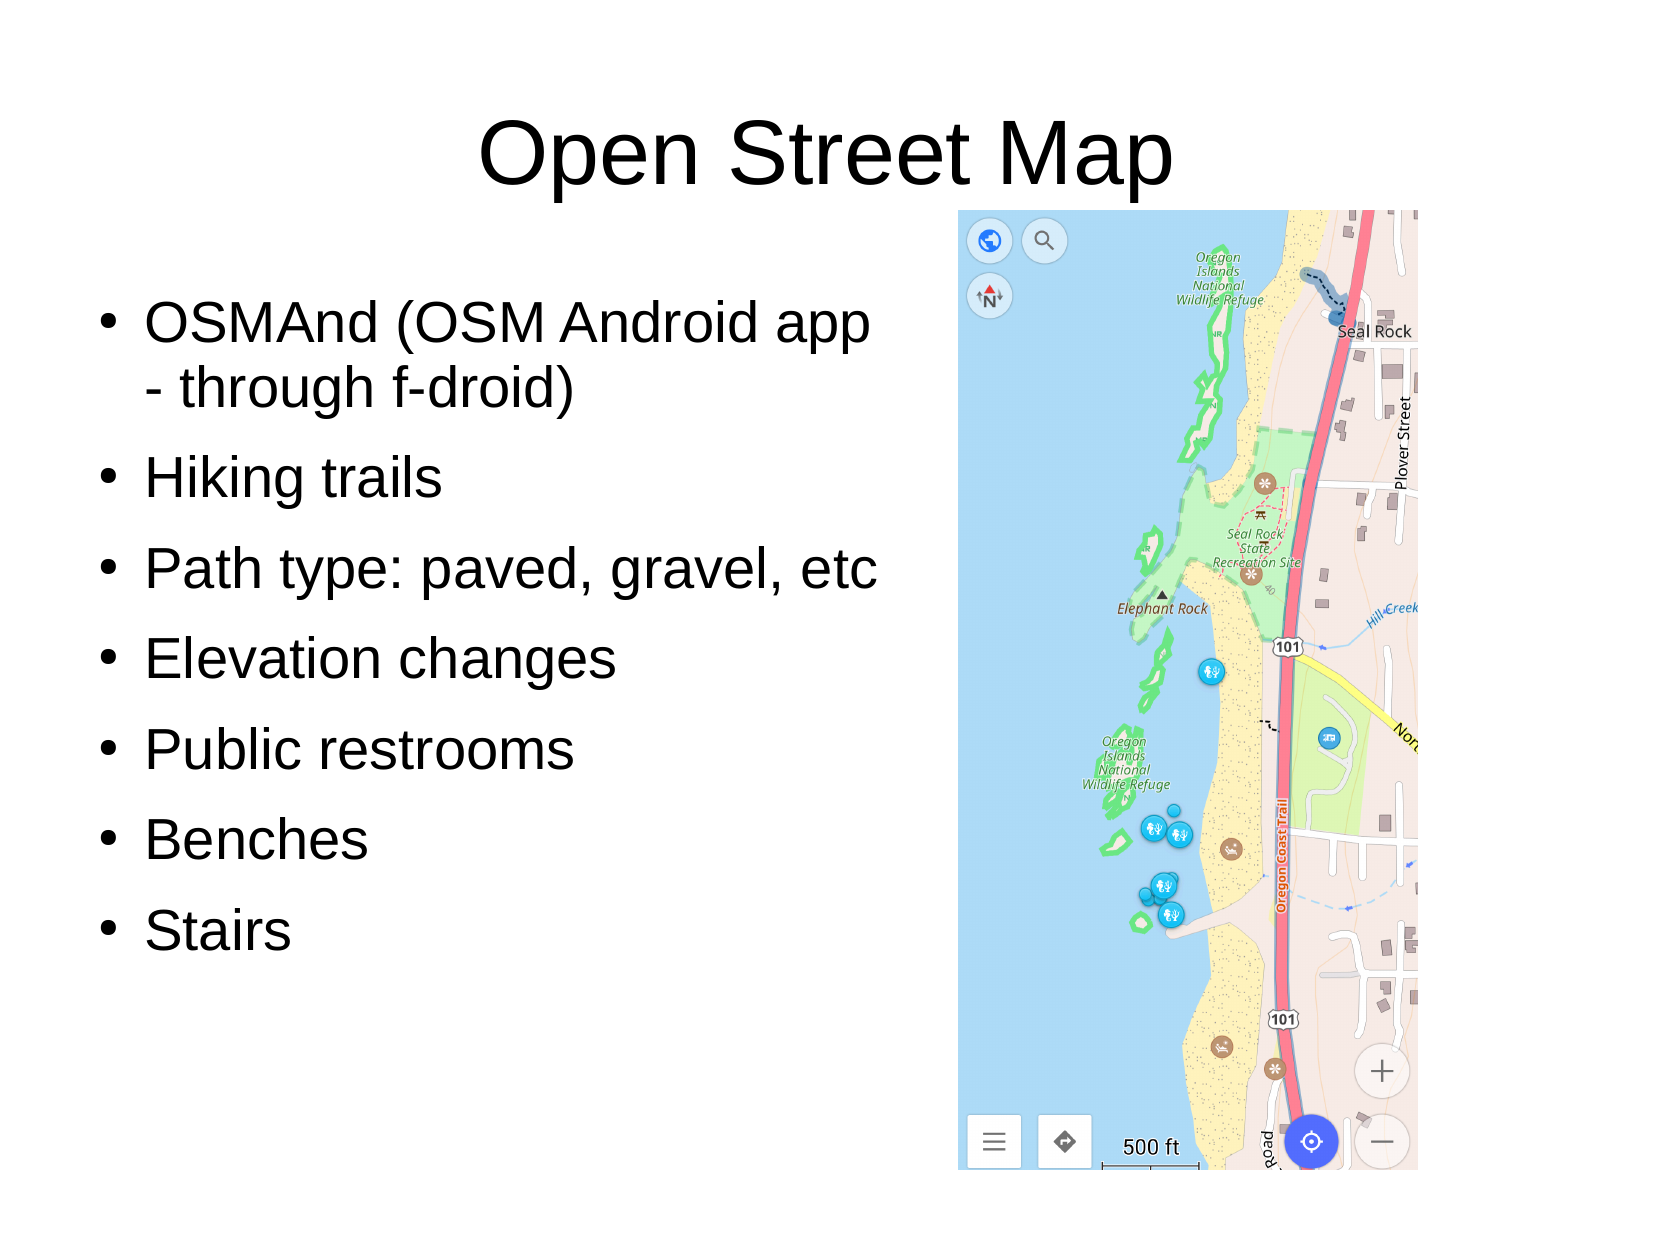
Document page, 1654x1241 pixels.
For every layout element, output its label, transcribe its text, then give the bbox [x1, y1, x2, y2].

picture [958, 210, 1418, 1170]
title Open Street Map [82, 49, 1571, 257]
list OSMAnd (OSM Android app - through f-droid) Hiking trails Path type: paved, gravel, etc Elevation changes Public restrooms Benches Stairs [82, 290, 901, 1010]
